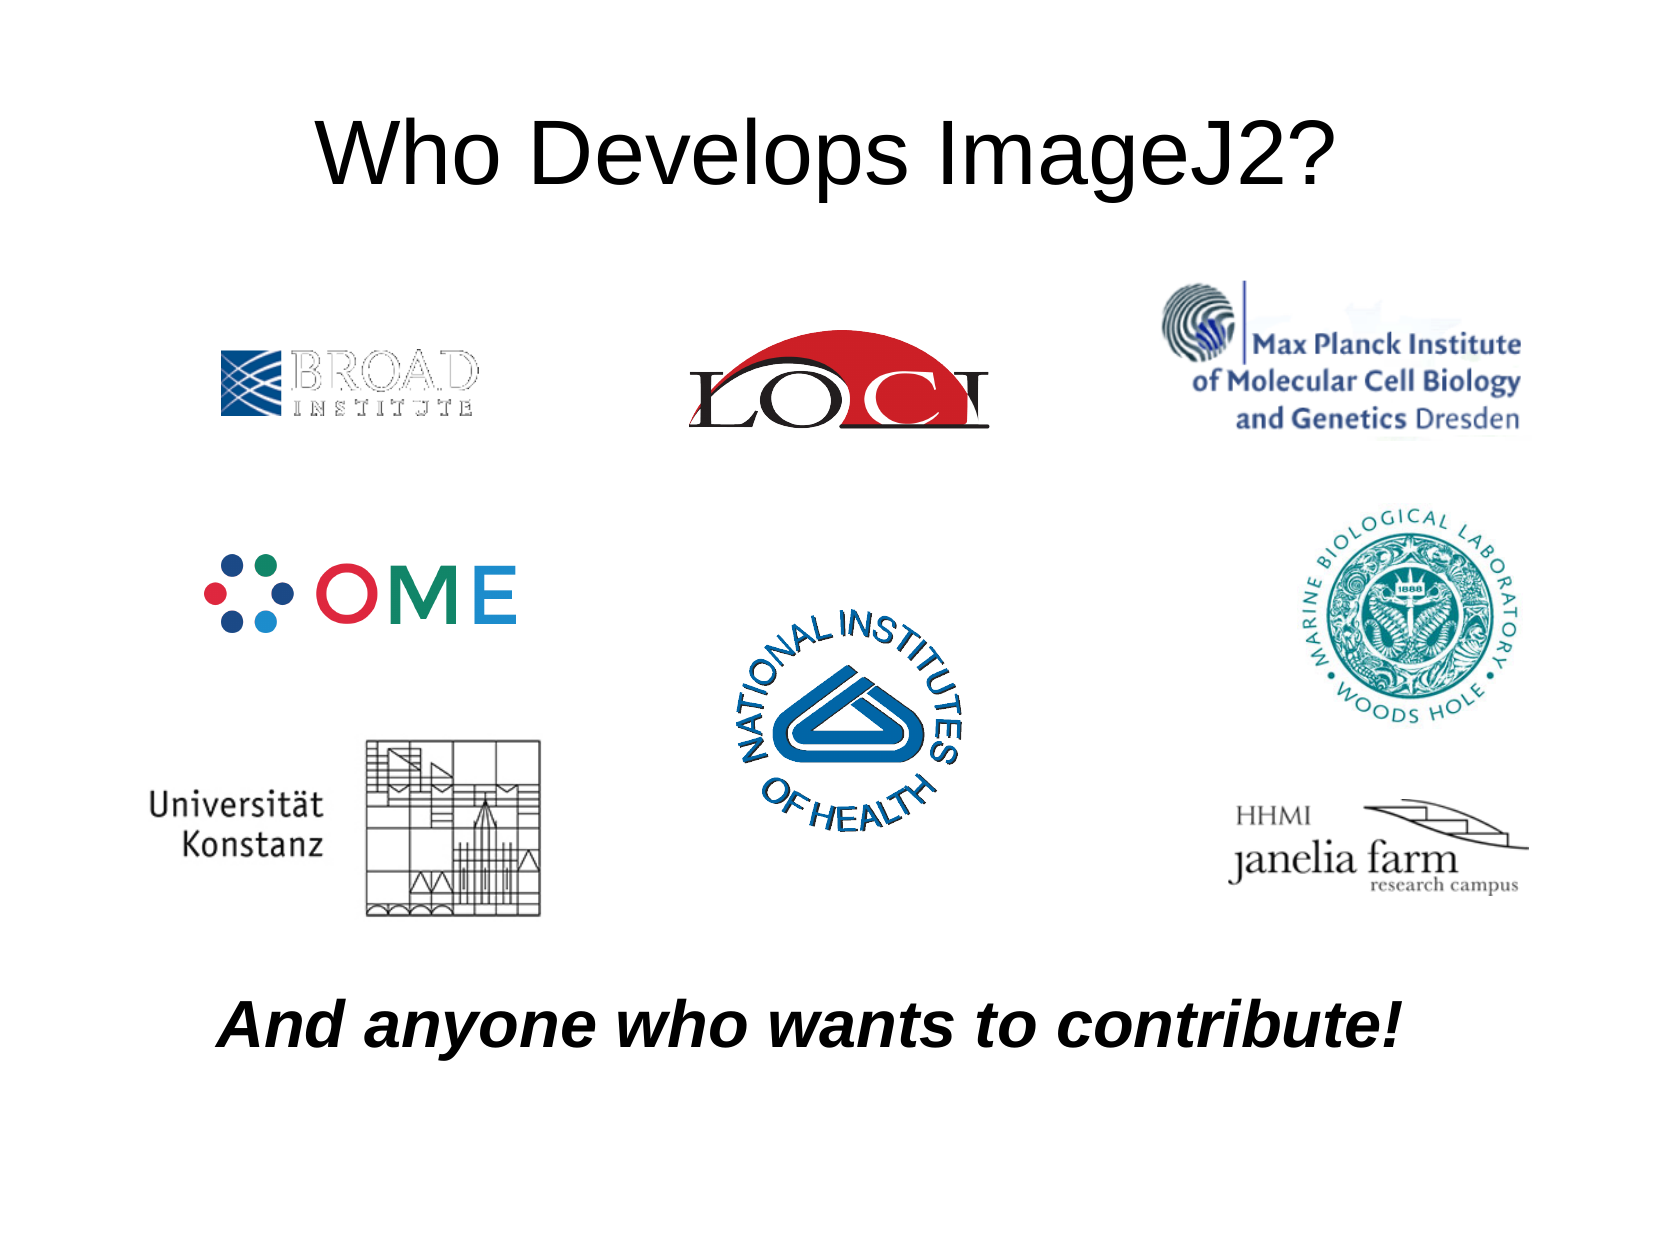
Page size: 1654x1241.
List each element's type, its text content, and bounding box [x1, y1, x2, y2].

picture [689, 330, 990, 429]
list And anyone who wants to contribute! [145, 986, 1441, 1111]
picture [204, 554, 516, 633]
picture [1297, 503, 1523, 729]
picture [1153, 274, 1532, 441]
picture [736, 609, 962, 832]
picture [135, 733, 548, 924]
picture [221, 349, 479, 416]
title Who Develops ImageJ2? [82, 49, 1571, 257]
picture [1228, 799, 1529, 896]
